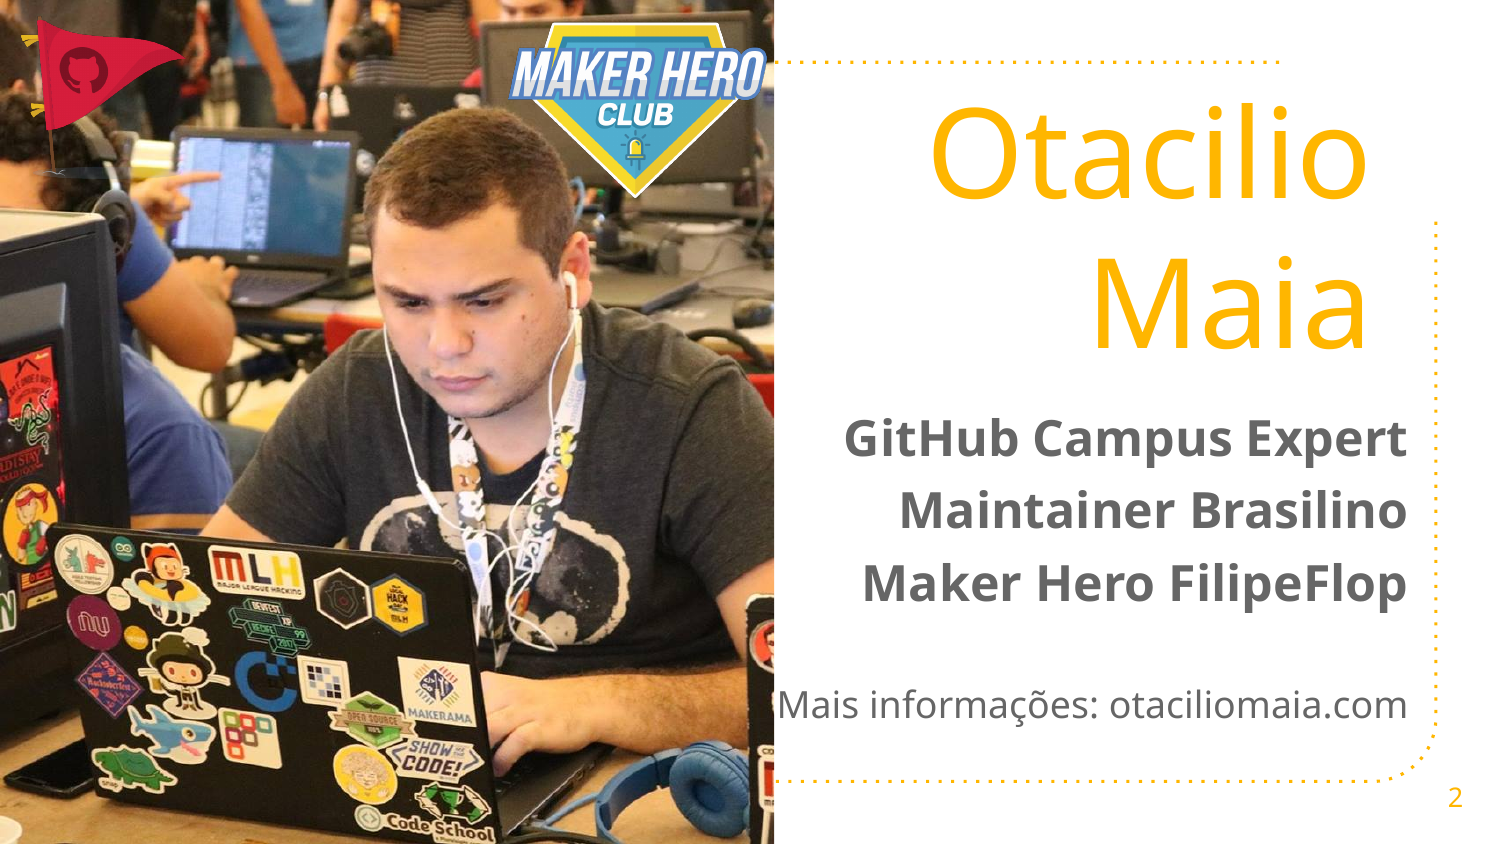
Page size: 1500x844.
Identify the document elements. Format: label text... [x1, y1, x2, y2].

slide_number <number> [1411, 753, 1500, 844]
picture [0, 0, 825, 844]
subtitle GitHub Campus Expert Maintainer Brasilino Maker Hero FilipeFlop Mais informações: otaciliomaia.com [775, 391, 1424, 773]
title Otacilio Maia [775, 58, 1388, 365]
